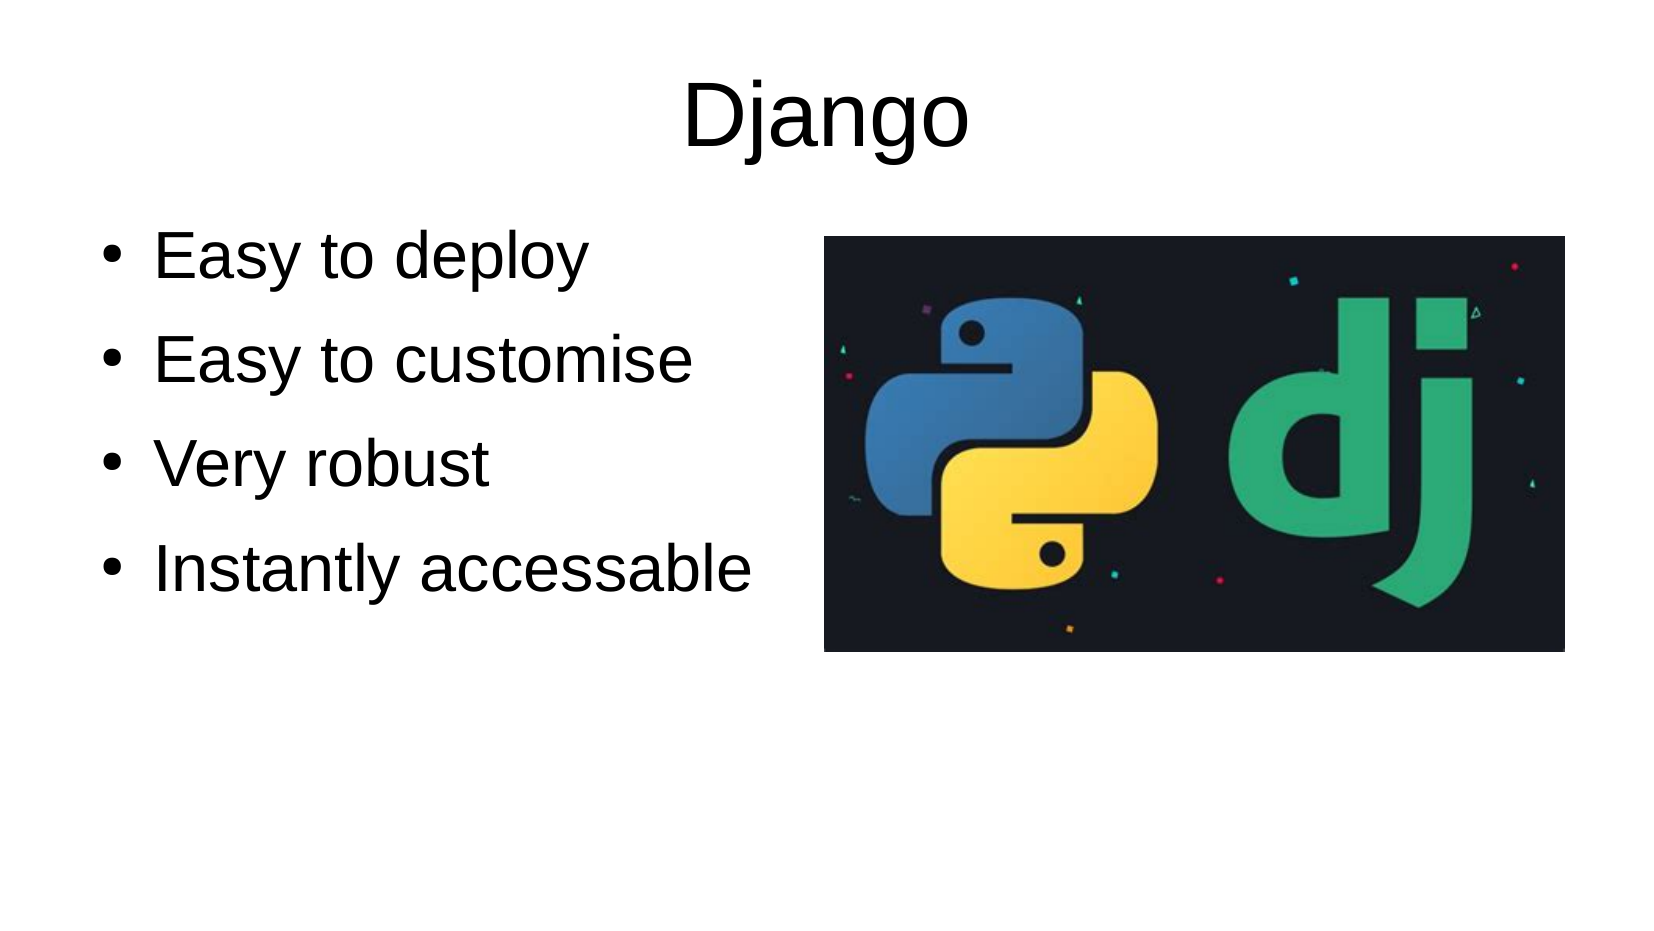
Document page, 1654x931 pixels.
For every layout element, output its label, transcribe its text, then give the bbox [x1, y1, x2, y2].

title Django [82, 37, 1571, 193]
picture [824, 236, 1565, 652]
list Easy to deploy Easy to customise Very robust Instantly accessable [82, 217, 1571, 758]
